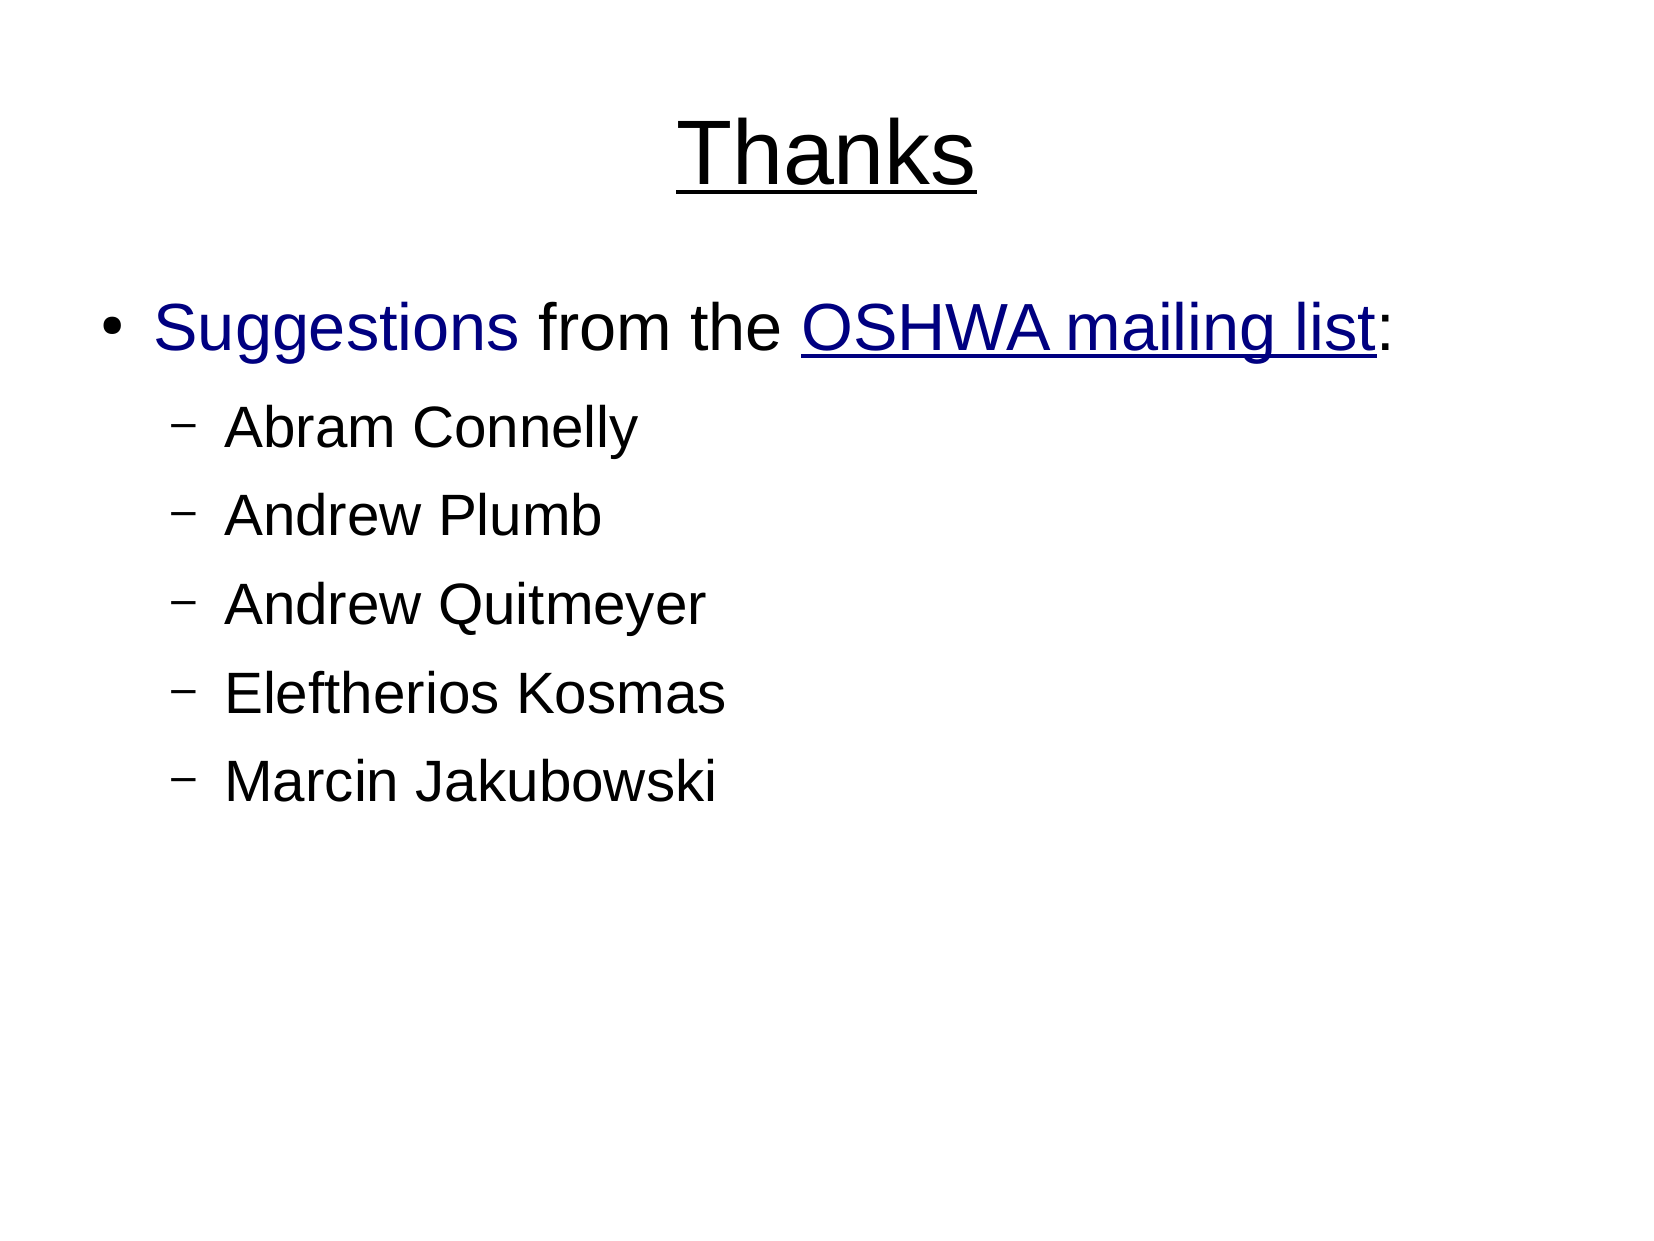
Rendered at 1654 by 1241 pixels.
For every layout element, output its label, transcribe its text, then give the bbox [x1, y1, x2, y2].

title Thanks [82, 49, 1571, 257]
list Suggestions from the OSHWA mailing list: Abram Connelly Andrew Plumb Andrew Quitmeyer Eleftherios Kosmas Marcin Jakubowski [82, 290, 1571, 1171]
